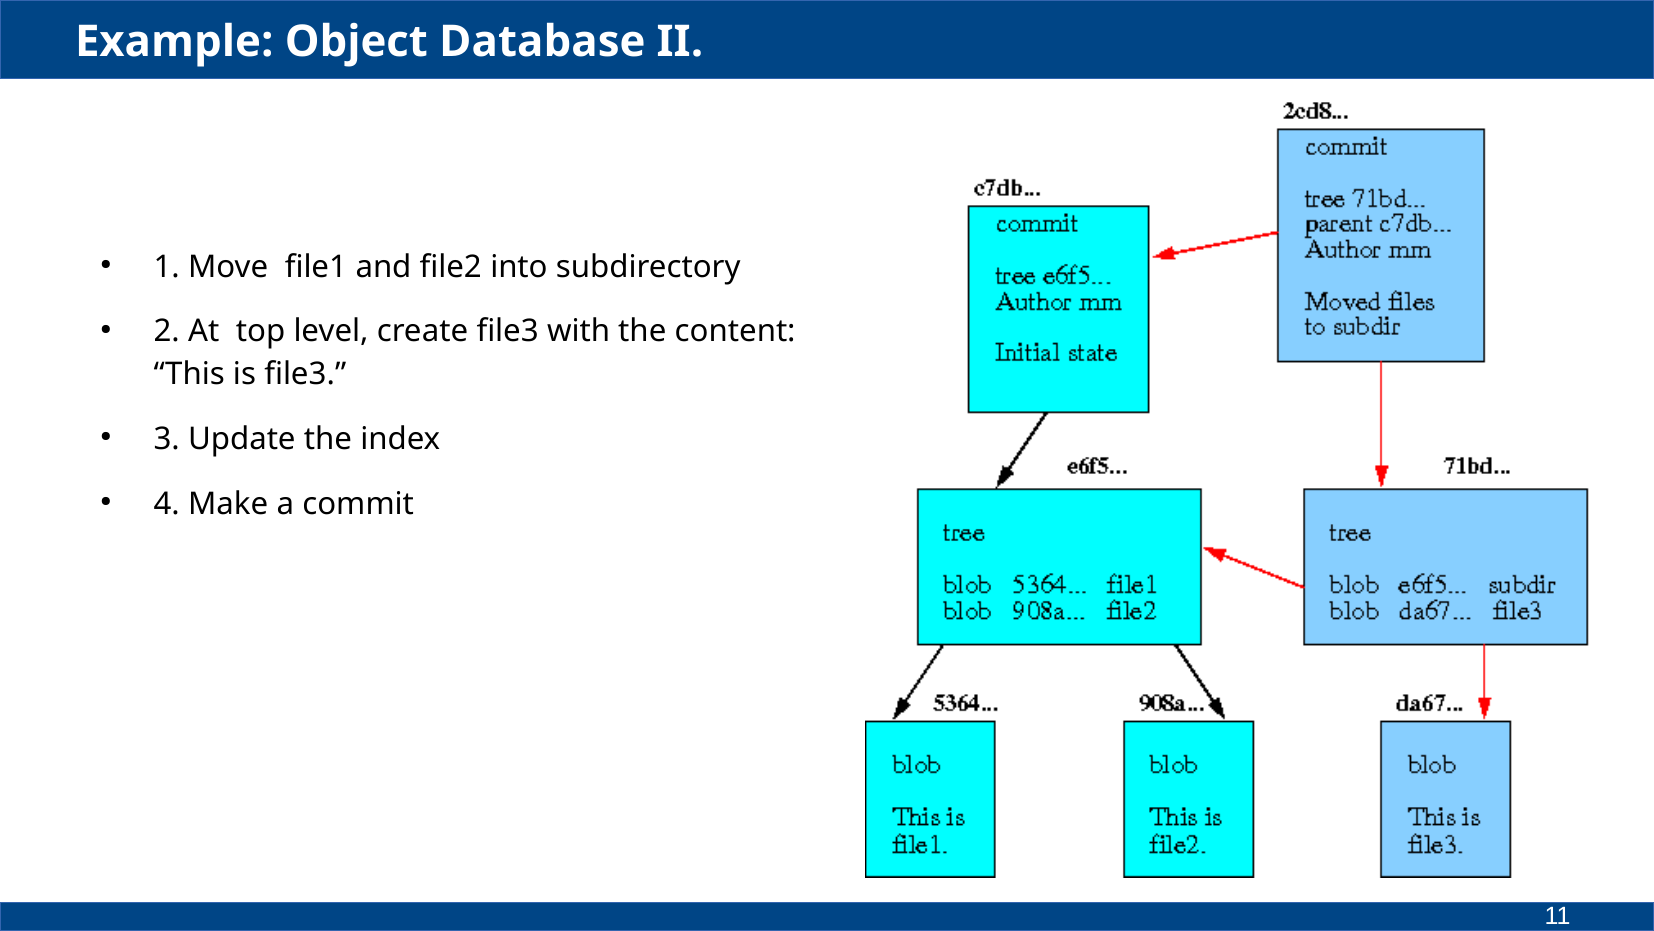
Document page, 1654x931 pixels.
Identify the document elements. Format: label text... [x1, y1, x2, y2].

picture [865, 101, 1590, 878]
list 1. Move file1 and file2 into subdirectory 2. At top level, create file3 with the content: “This is file3.” 3. Update the index 4. Make a commit [82, 243, 809, 832]
title Example: Object Database II. [75, 0, 1654, 79]
